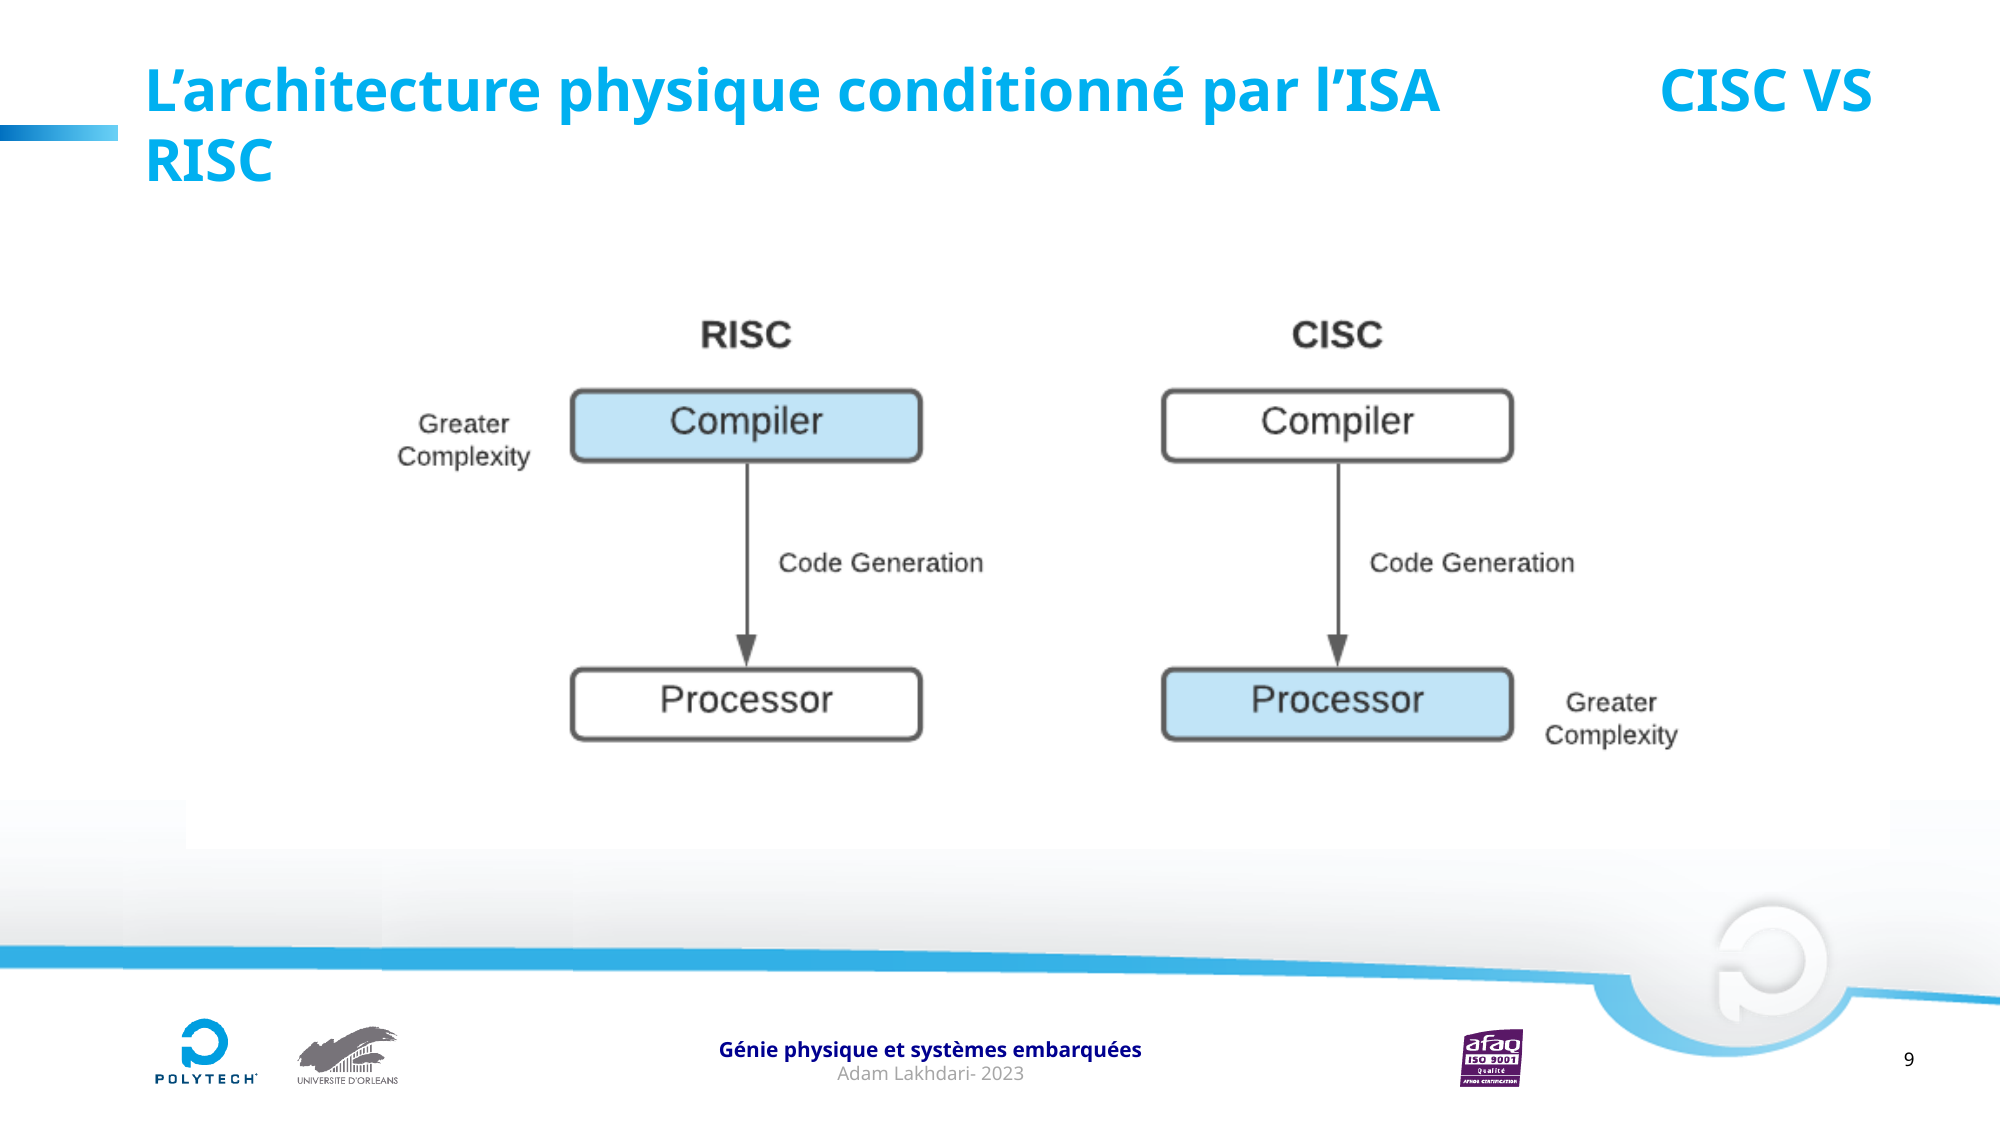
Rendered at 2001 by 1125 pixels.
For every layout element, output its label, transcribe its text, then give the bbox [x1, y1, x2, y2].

title L’architecture physique conditionné par l’ISA CISC VS RISC [129, 29, 1930, 218]
text_box Génie physique et systèmes embarquées Adam Lakhdari- 2023 [402, 1035, 1459, 1085]
picture [0, 217, 2000, 1125]
